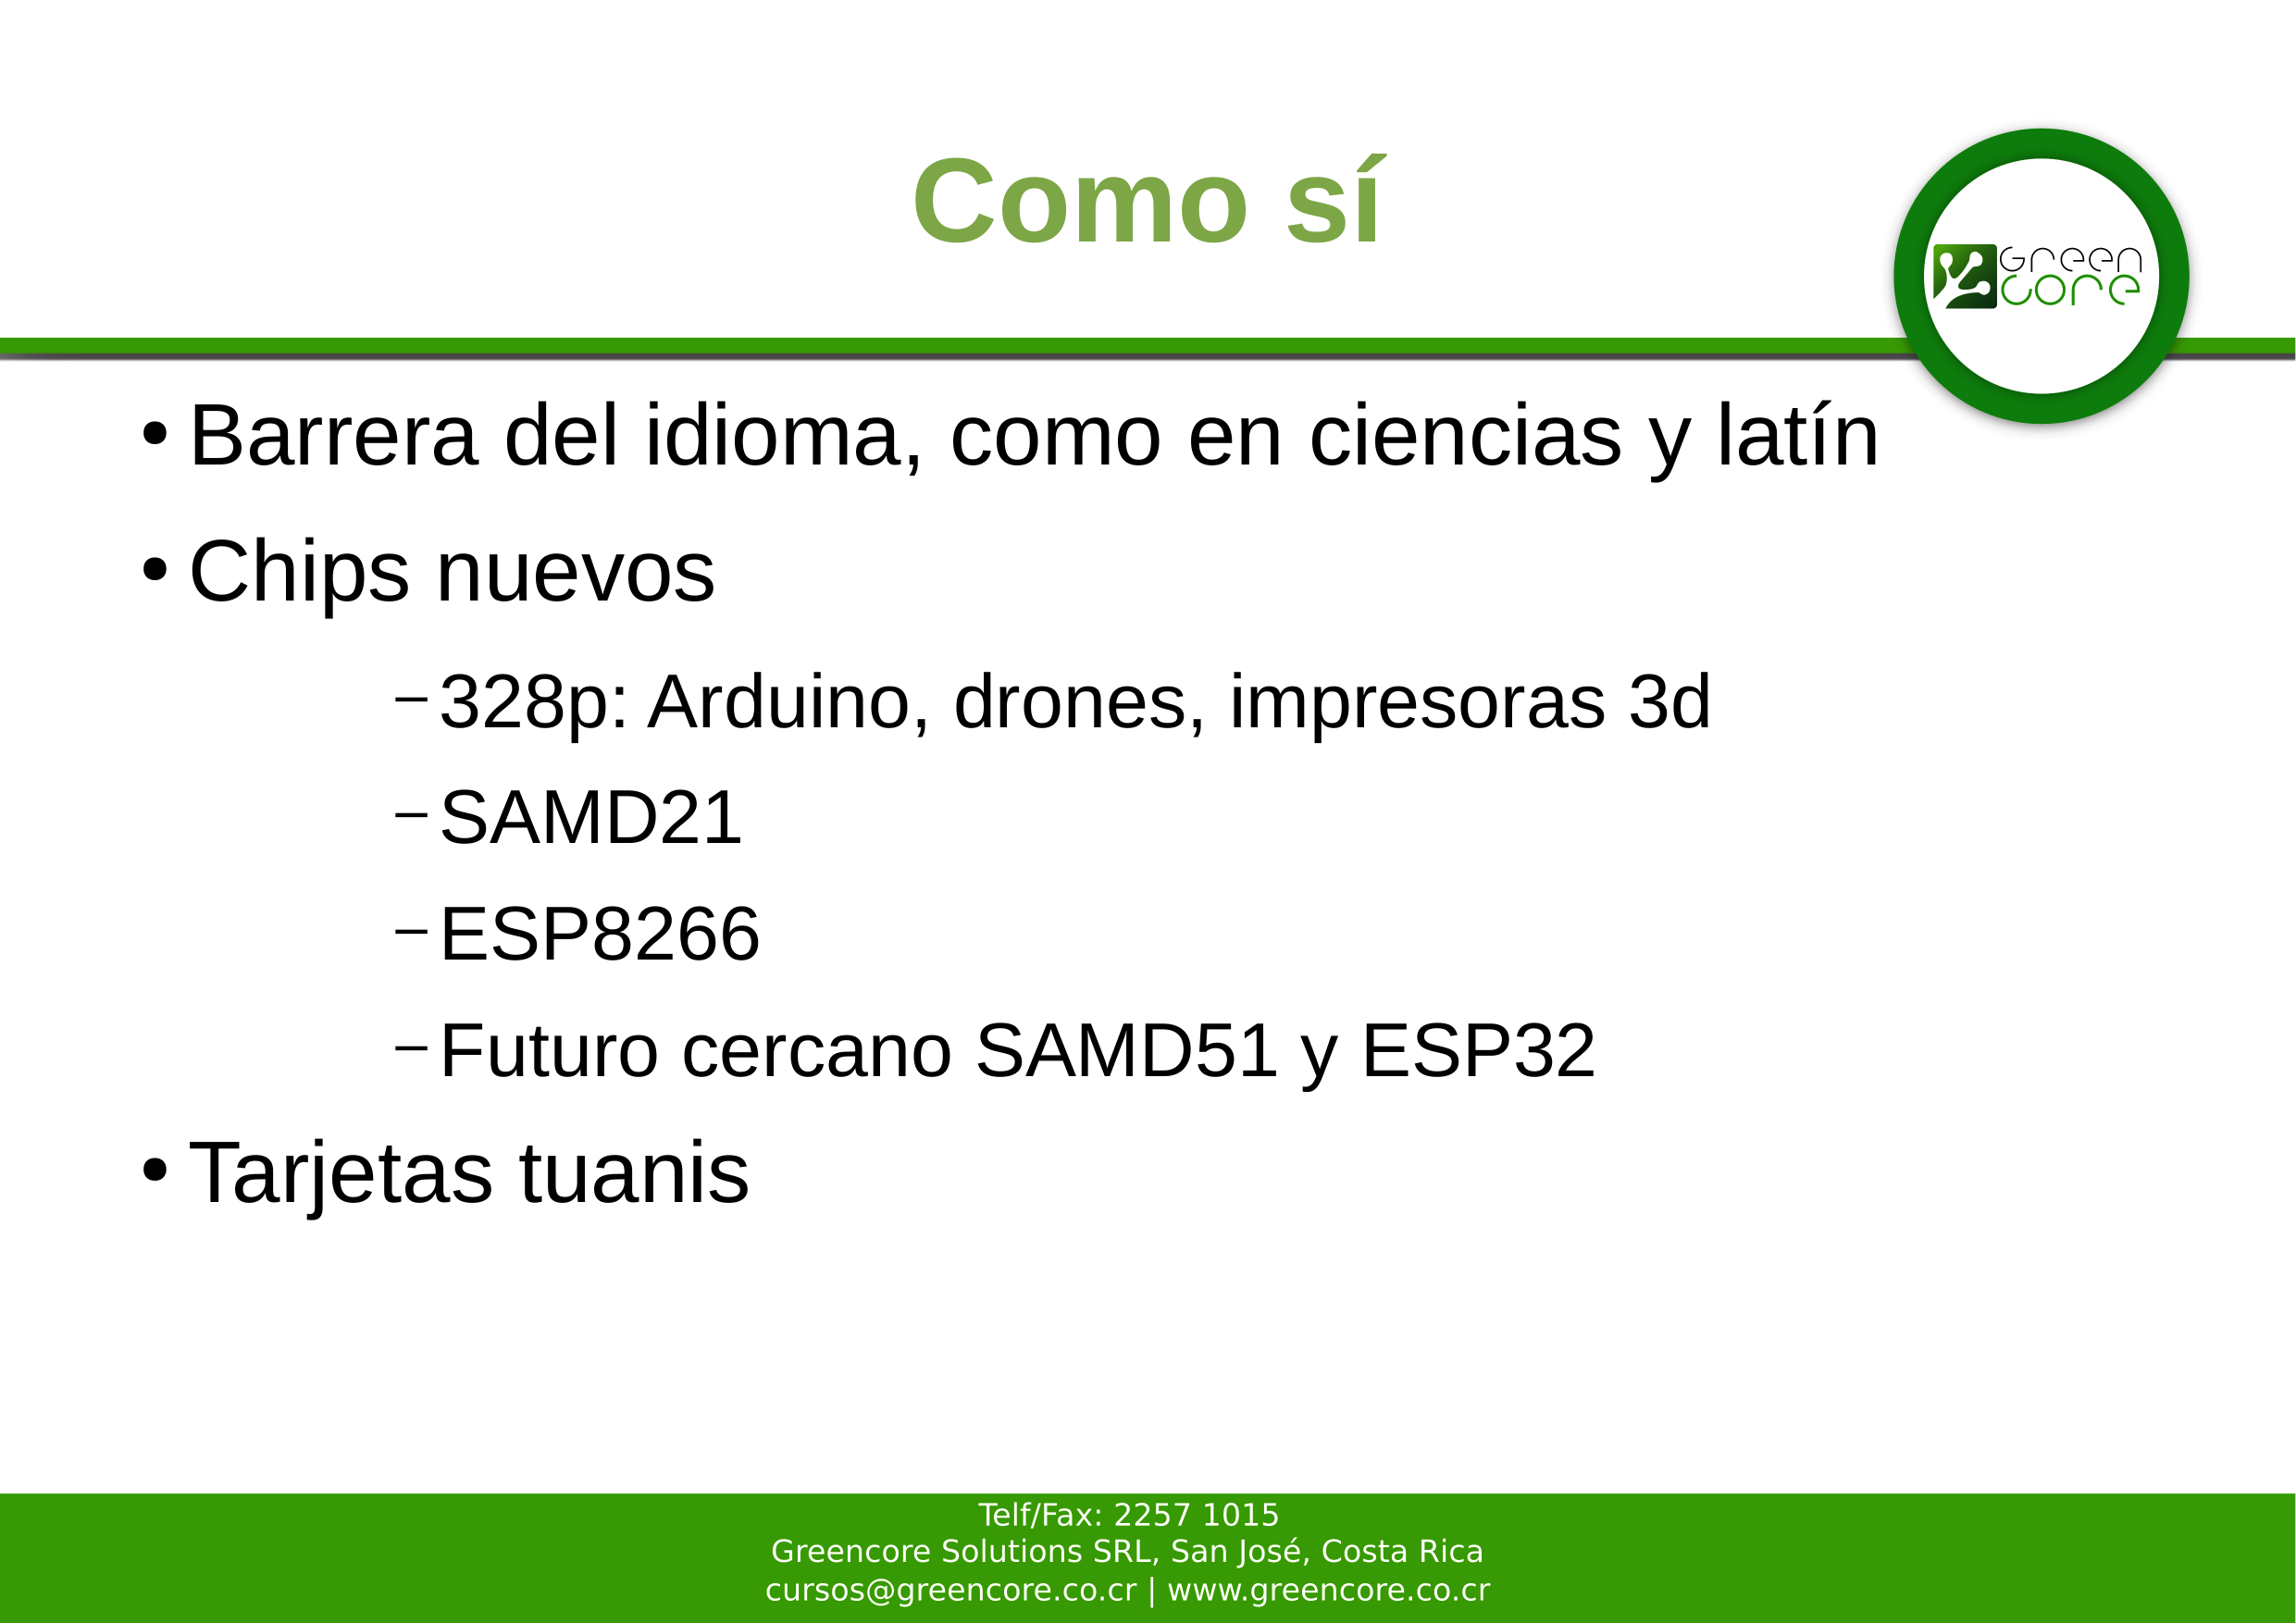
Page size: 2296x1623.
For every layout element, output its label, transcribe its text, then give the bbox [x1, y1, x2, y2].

picture [0, 0, 2296, 1623]
list Barrera del idioma, como en ciencias y latín Chips nuevos 328p: Arduino, drones, impresoras 3d SAMD21 ESP8266 Futuro cercano SAMD51 y ESP32 Tarjetas tuanis [122, 386, 2190, 1623]
title Como sí [115, 64, 2181, 336]
